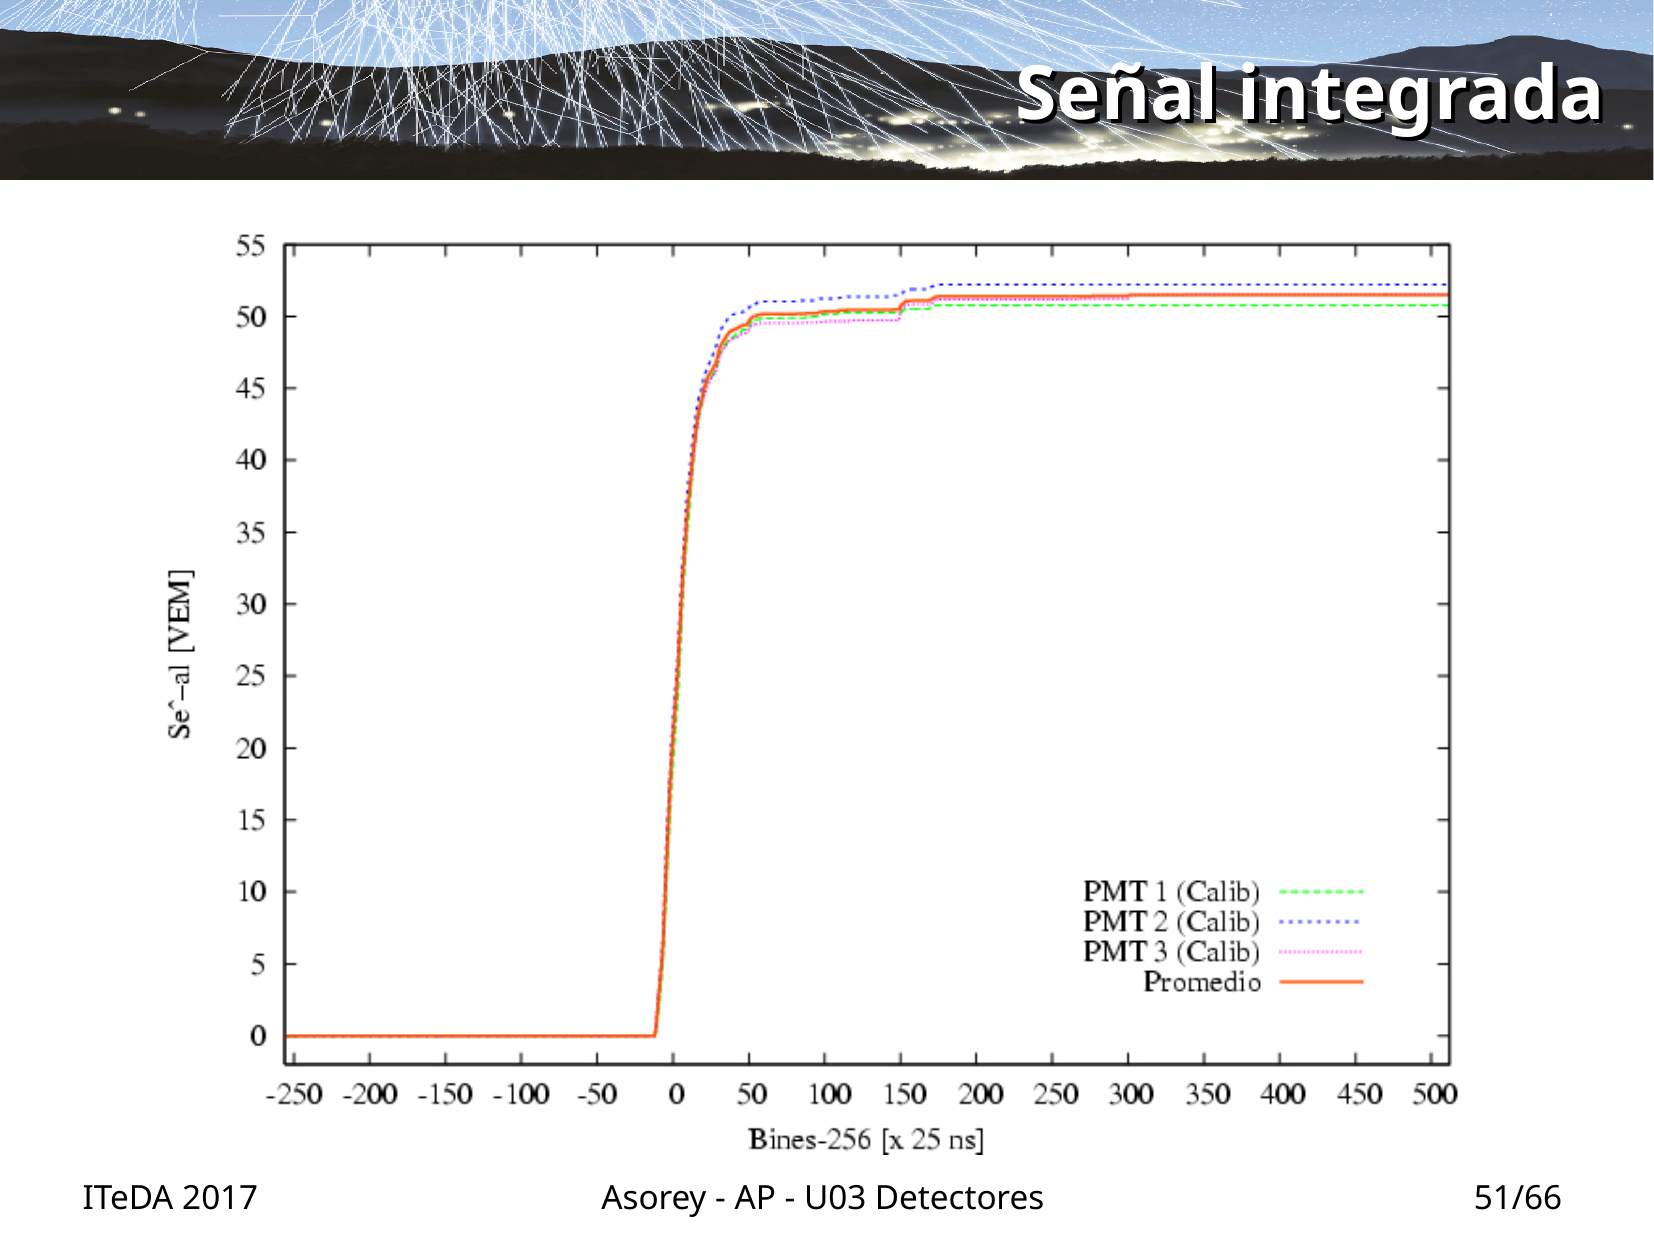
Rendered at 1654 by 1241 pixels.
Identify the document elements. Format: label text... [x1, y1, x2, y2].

title Señal integrada [45, 15, 1606, 166]
picture [150, 209, 1501, 1156]
picture [0, 0, 1654, 180]
